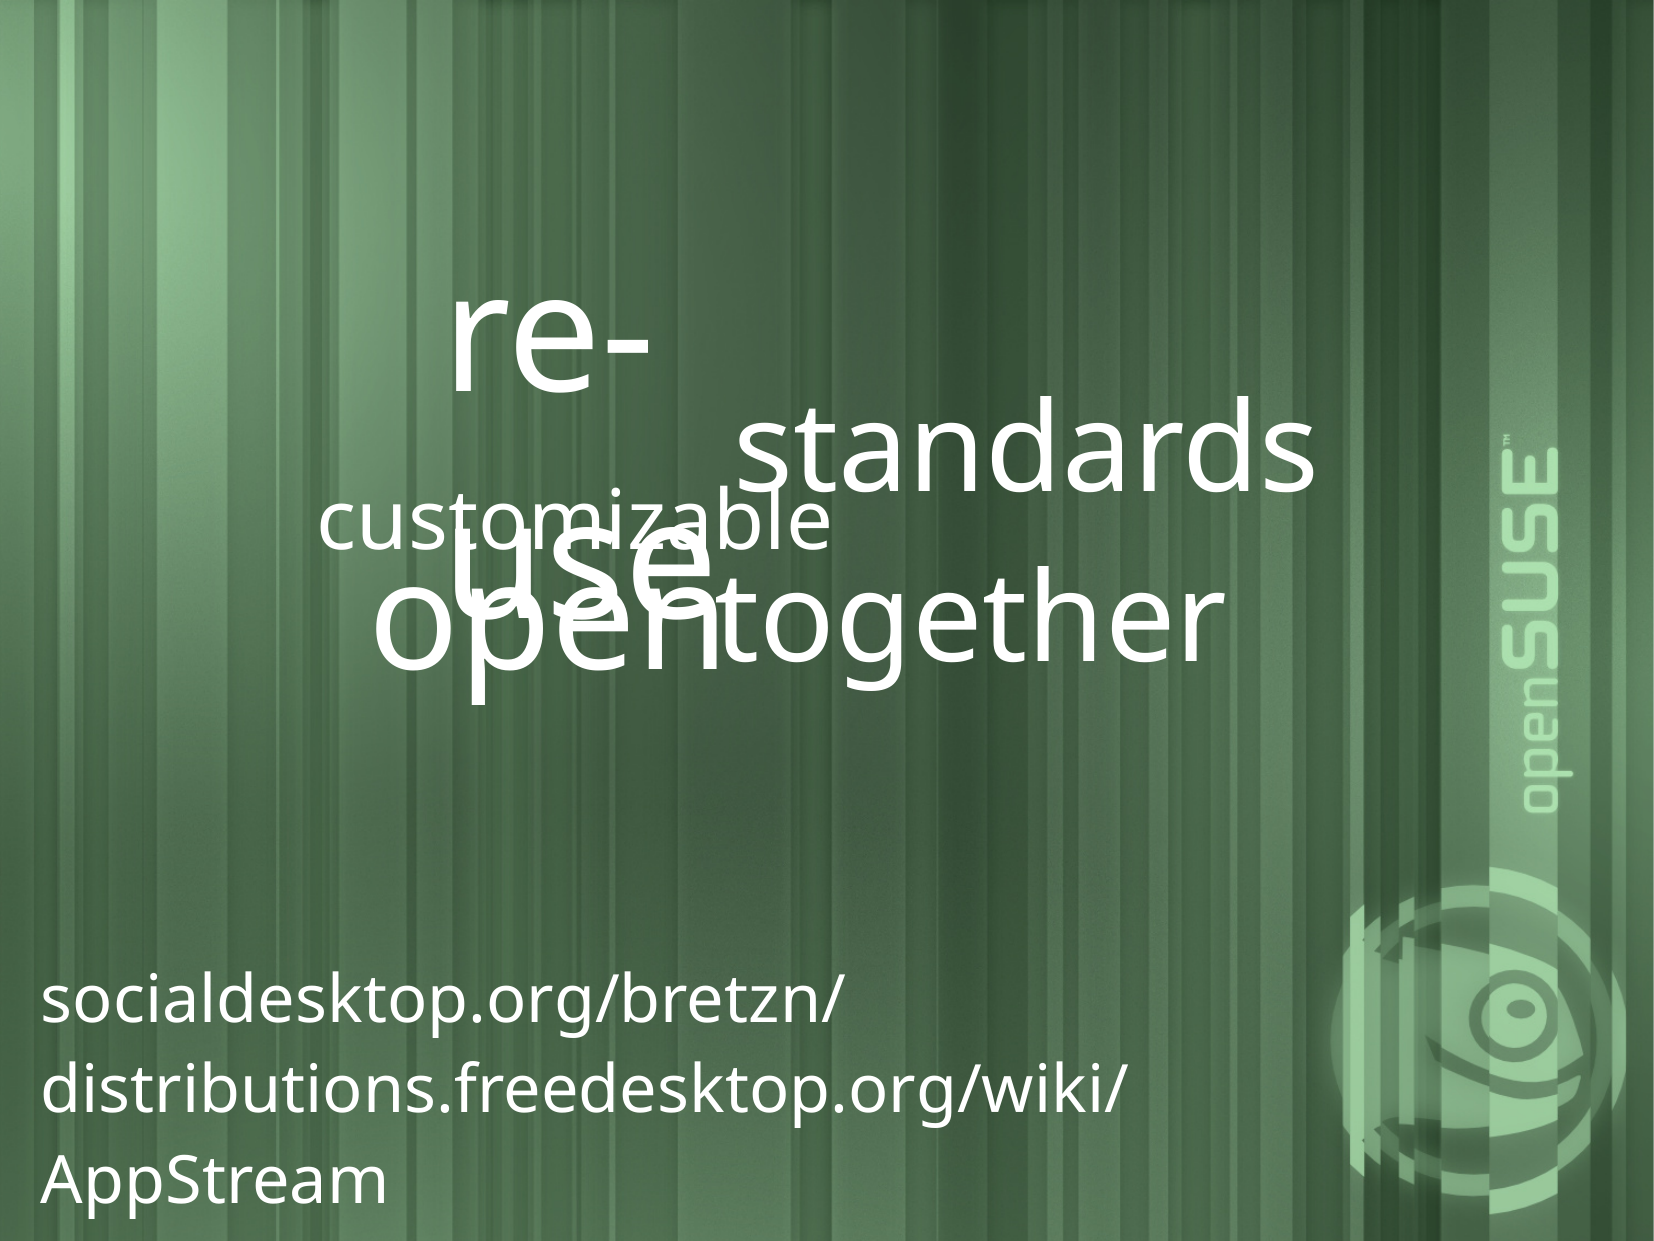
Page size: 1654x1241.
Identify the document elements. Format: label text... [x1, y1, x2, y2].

text_box re-use [427, 205, 919, 453]
text_box together [770, 520, 1269, 711]
text_box socialdesktop.org/bretzn/ distributions.freedesktop.org/wiki/AppStream [26, 943, 1419, 1145]
text_box standards [718, 350, 1348, 540]
picture [0, 0, 1654, 1241]
text_box customizable [302, 453, 879, 585]
text_box open [354, 501, 770, 727]
